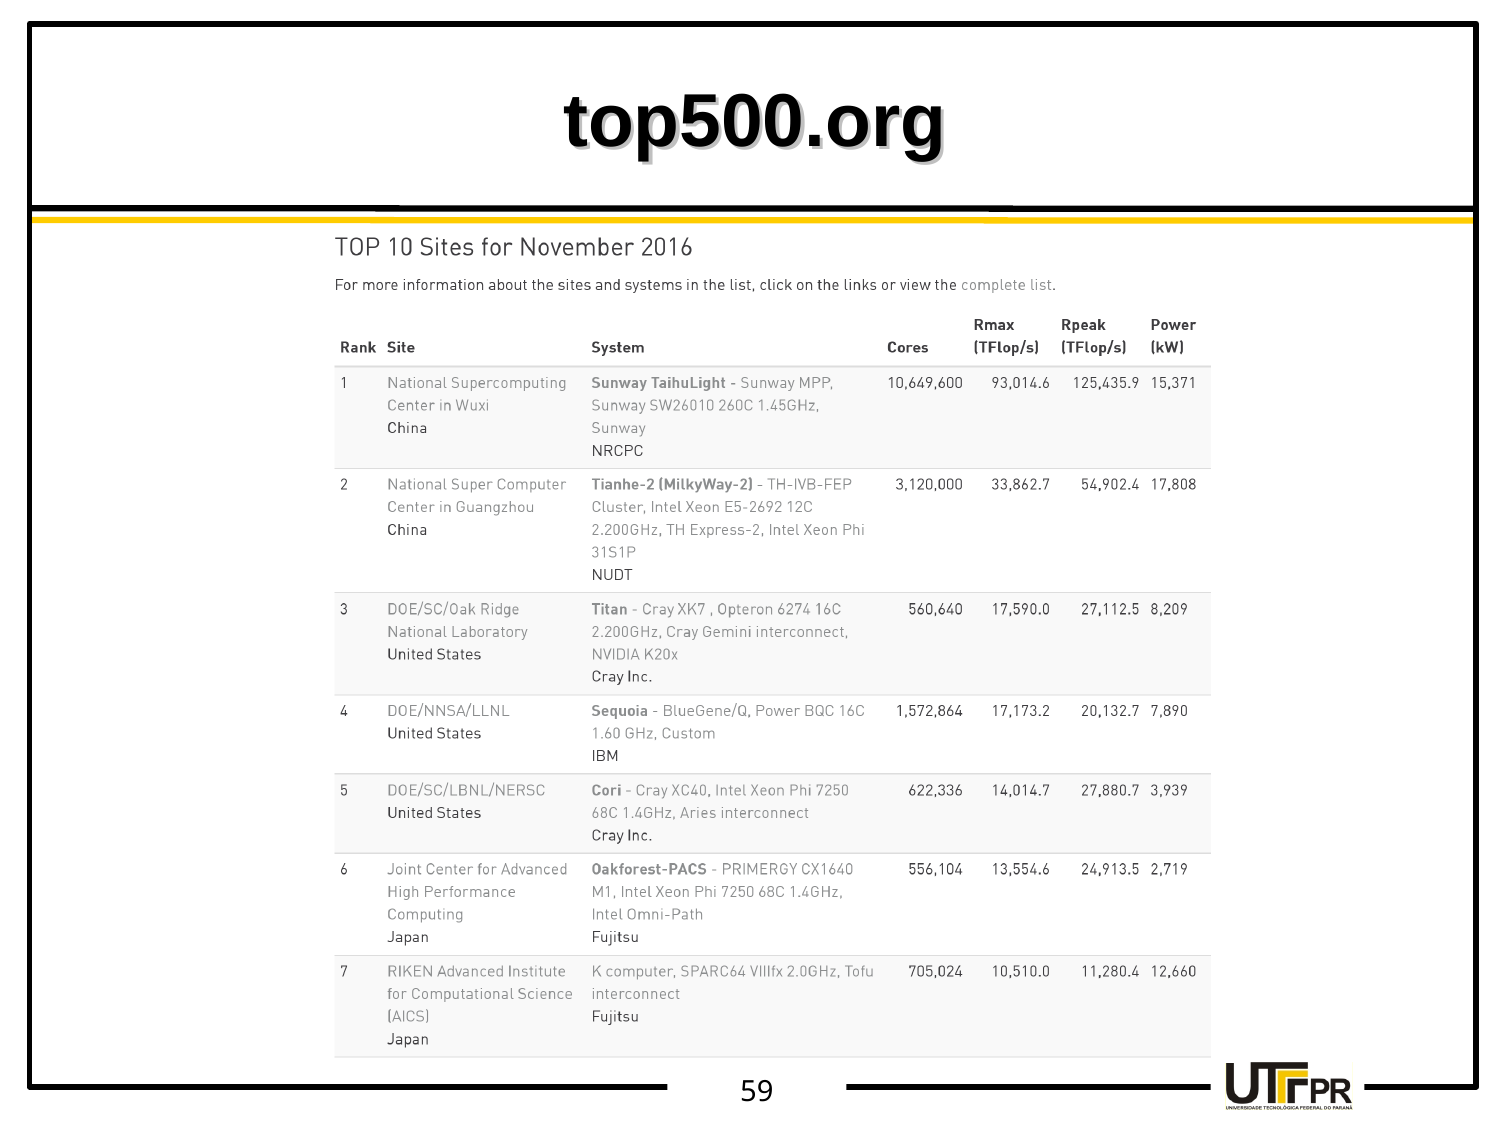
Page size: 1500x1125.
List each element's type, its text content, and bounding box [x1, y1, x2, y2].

picture [300, 224, 1353, 1110]
text_box top500.org [552, 73, 957, 168]
